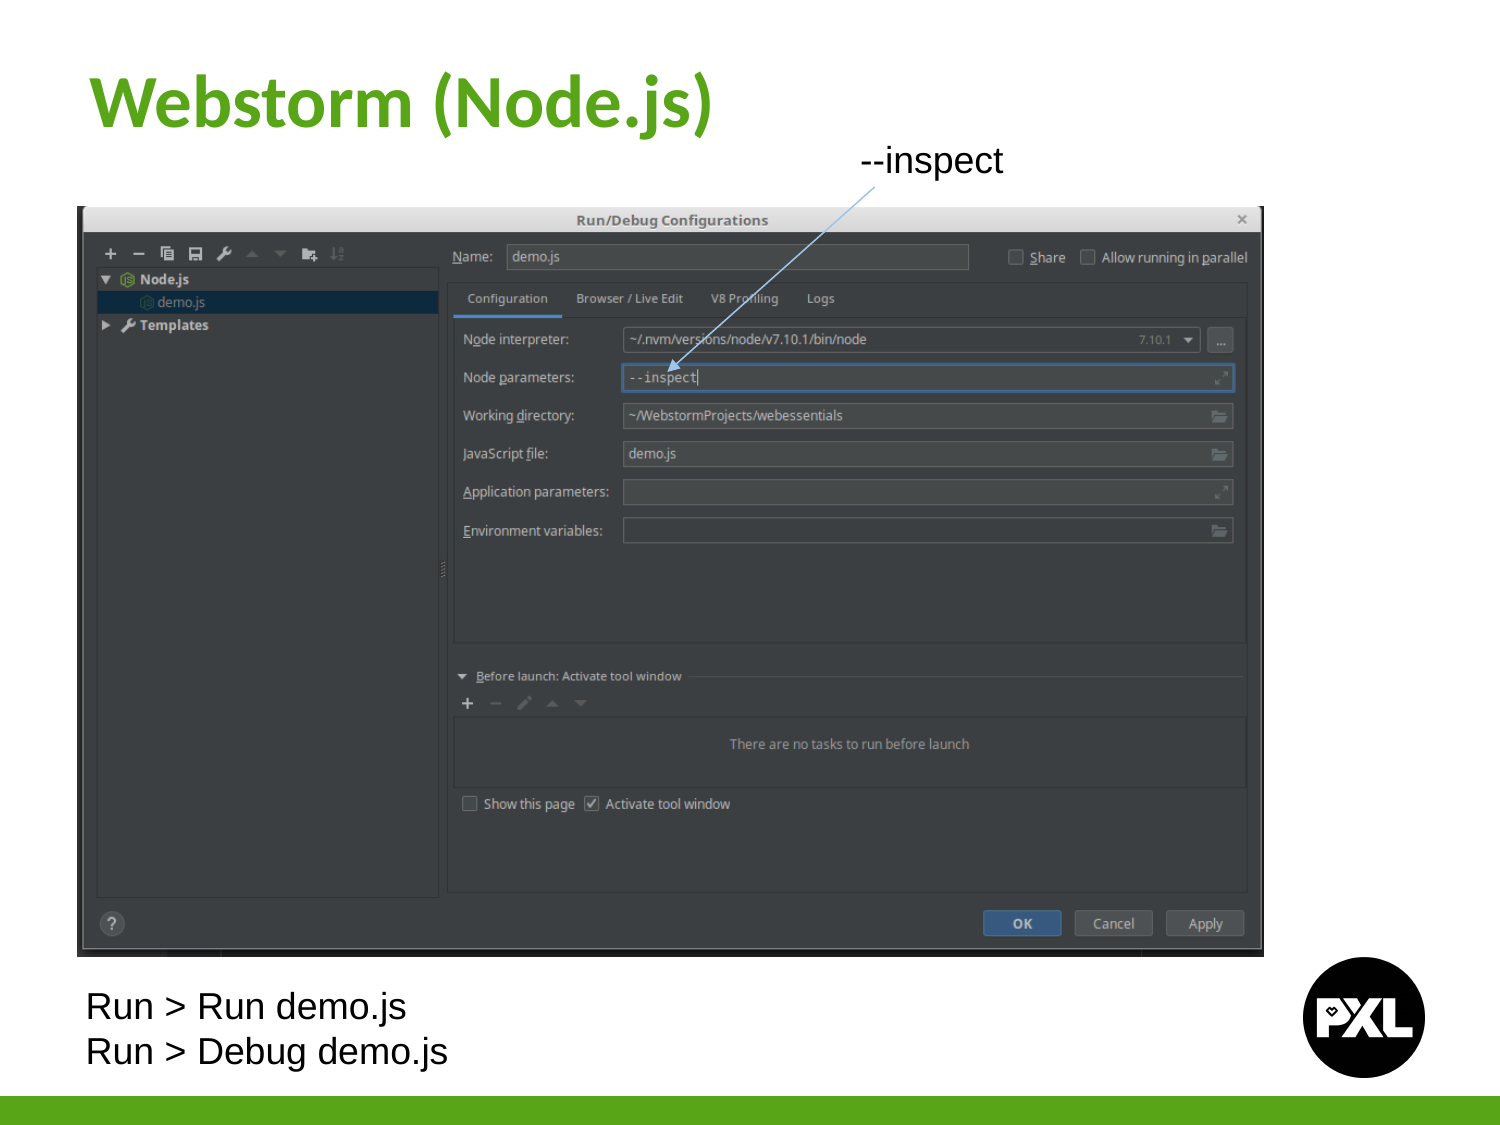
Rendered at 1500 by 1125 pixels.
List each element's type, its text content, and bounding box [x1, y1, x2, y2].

text_box Webstorm (Node.js) [75, 45, 1425, 233]
picture [1303, 957, 1425, 1078]
text_box --inspect [845, 120, 1203, 186]
picture [77, 233, 1264, 957]
text_box Run > Run demo.js Run > Debug demo.js [70, 974, 780, 1032]
